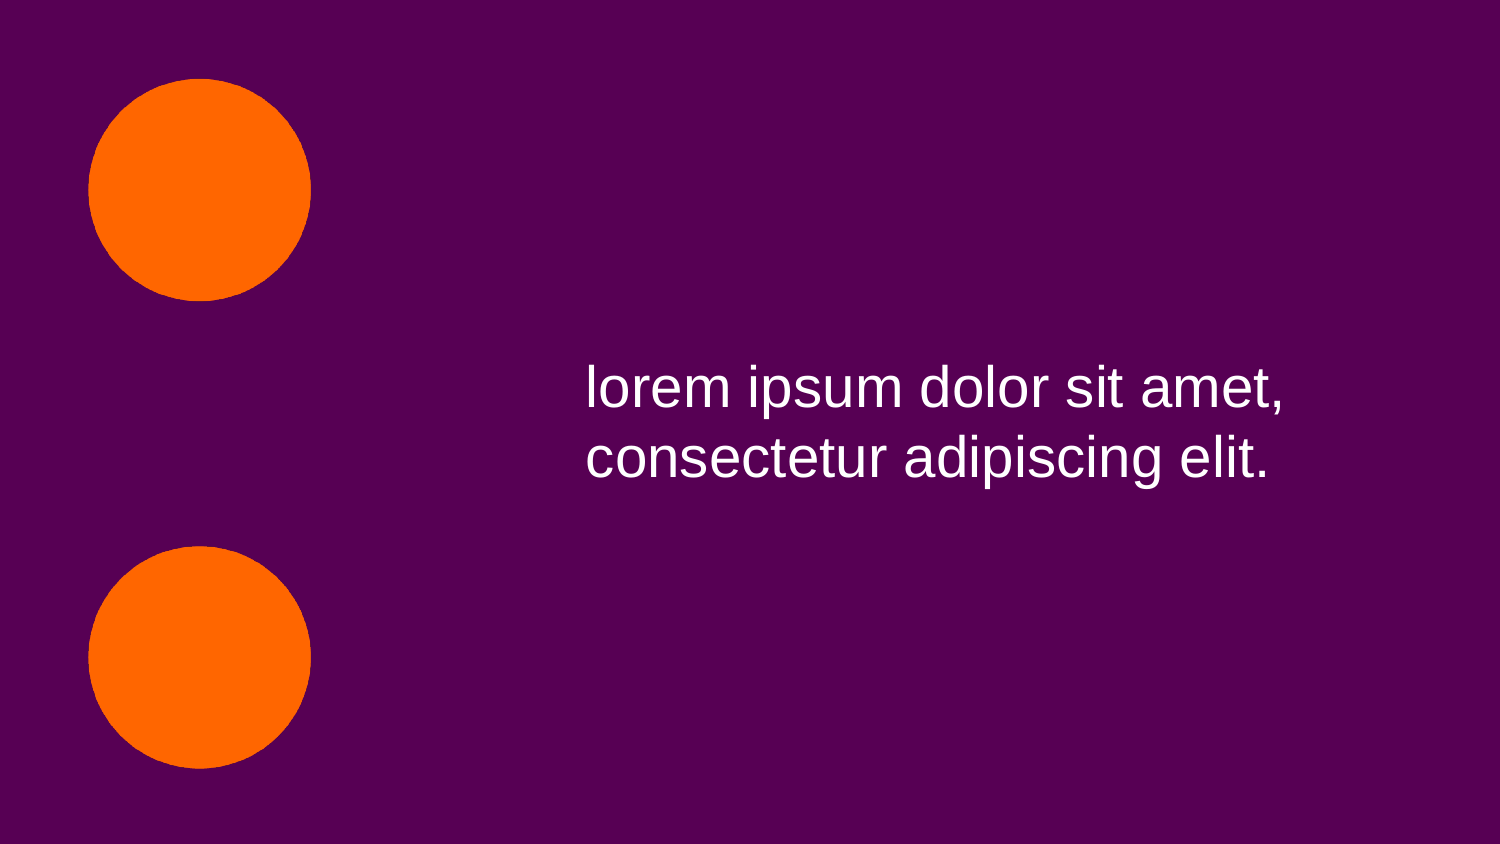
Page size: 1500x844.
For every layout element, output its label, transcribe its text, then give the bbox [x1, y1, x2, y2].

picture [83, 73, 314, 773]
text_box lorem ipsum dolor sit amet, consectetur adipiscing elit. [570, 341, 1500, 504]
